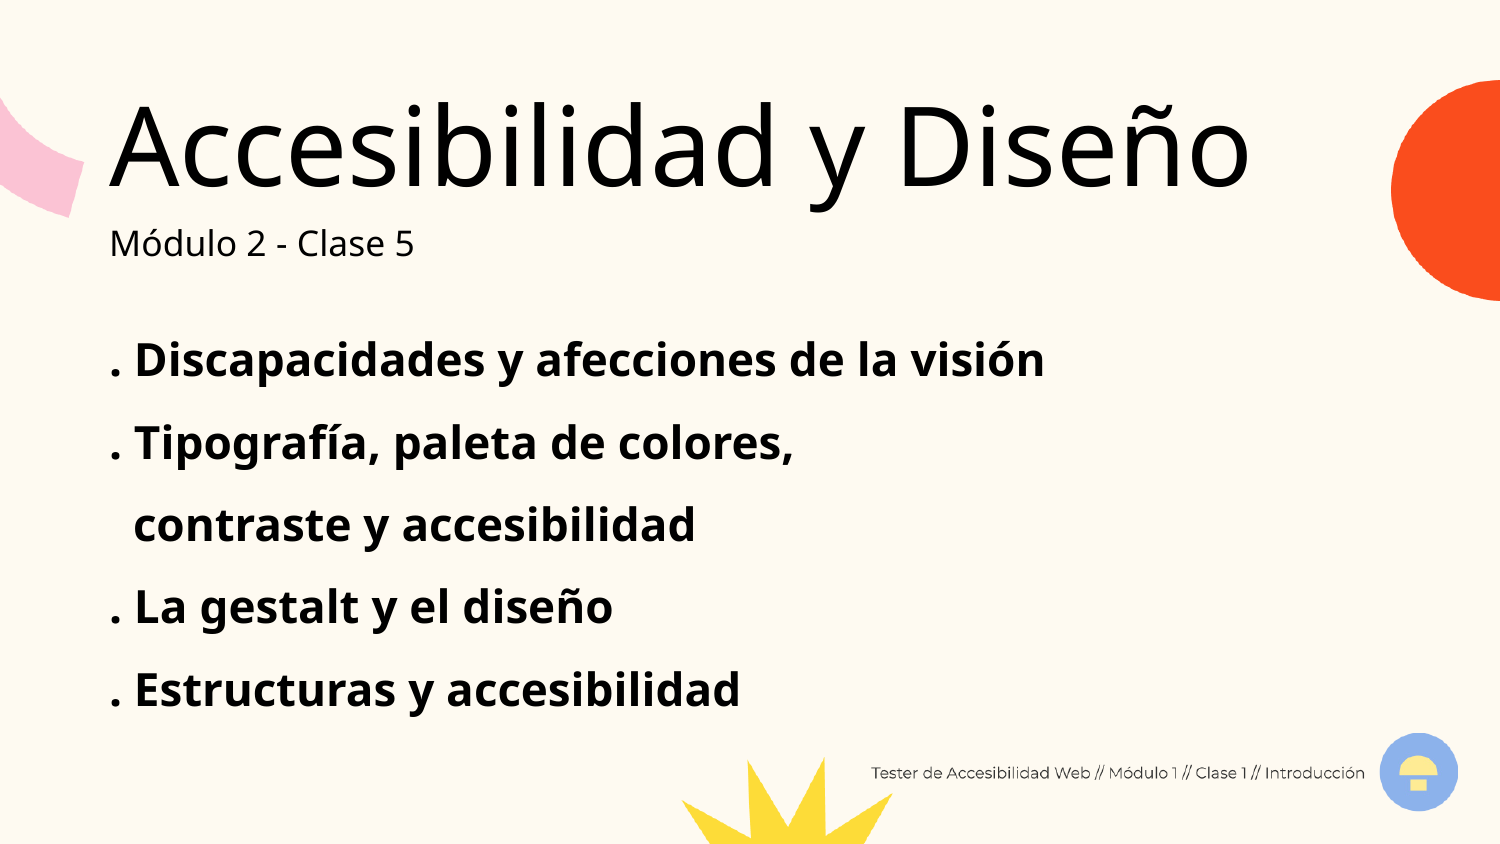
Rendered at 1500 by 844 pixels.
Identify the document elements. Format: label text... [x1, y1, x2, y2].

text_box Accesibilidad y Diseño [94, 61, 1444, 224]
text_box . Discapacidades y afecciones de la visión . Tipografía, paleta de colores, contraste y accesibilidad . La gestalt y el diseño . Estructuras y accesibilidad [94, 288, 1476, 698]
picture [0, 0, 1500, 844]
text_box Módulo 2 - Clase 5 [94, 205, 980, 279]
